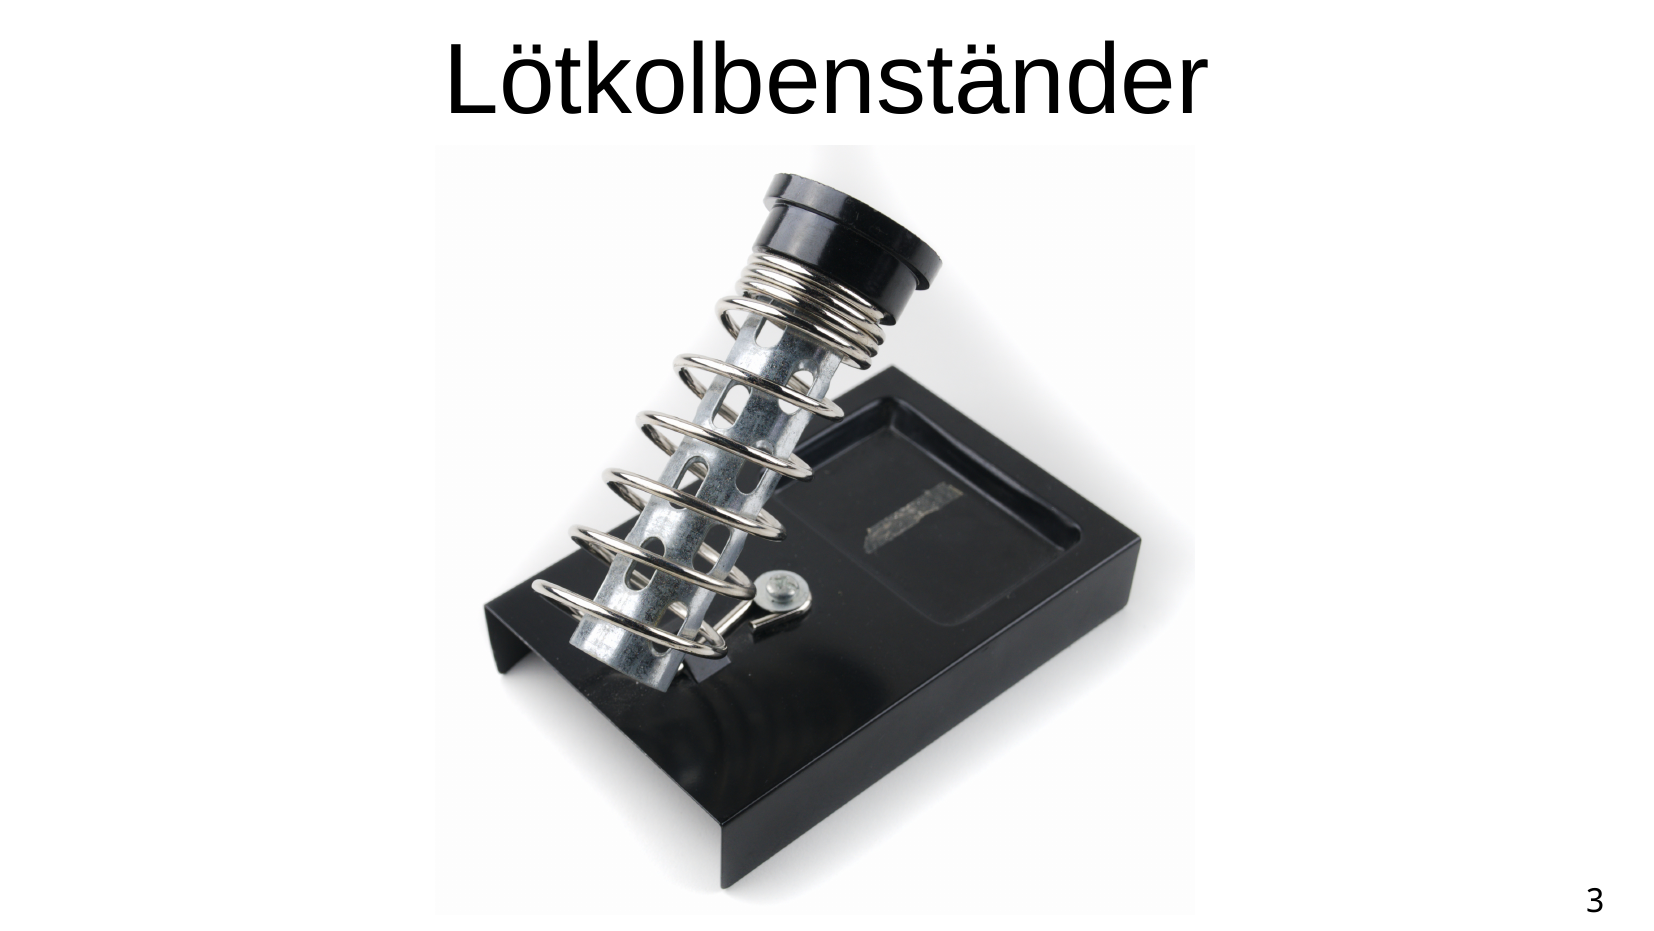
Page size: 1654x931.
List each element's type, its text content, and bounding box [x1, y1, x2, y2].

title Lötkolbenständer [82, 1, 1571, 157]
picture [435, 145, 1195, 916]
